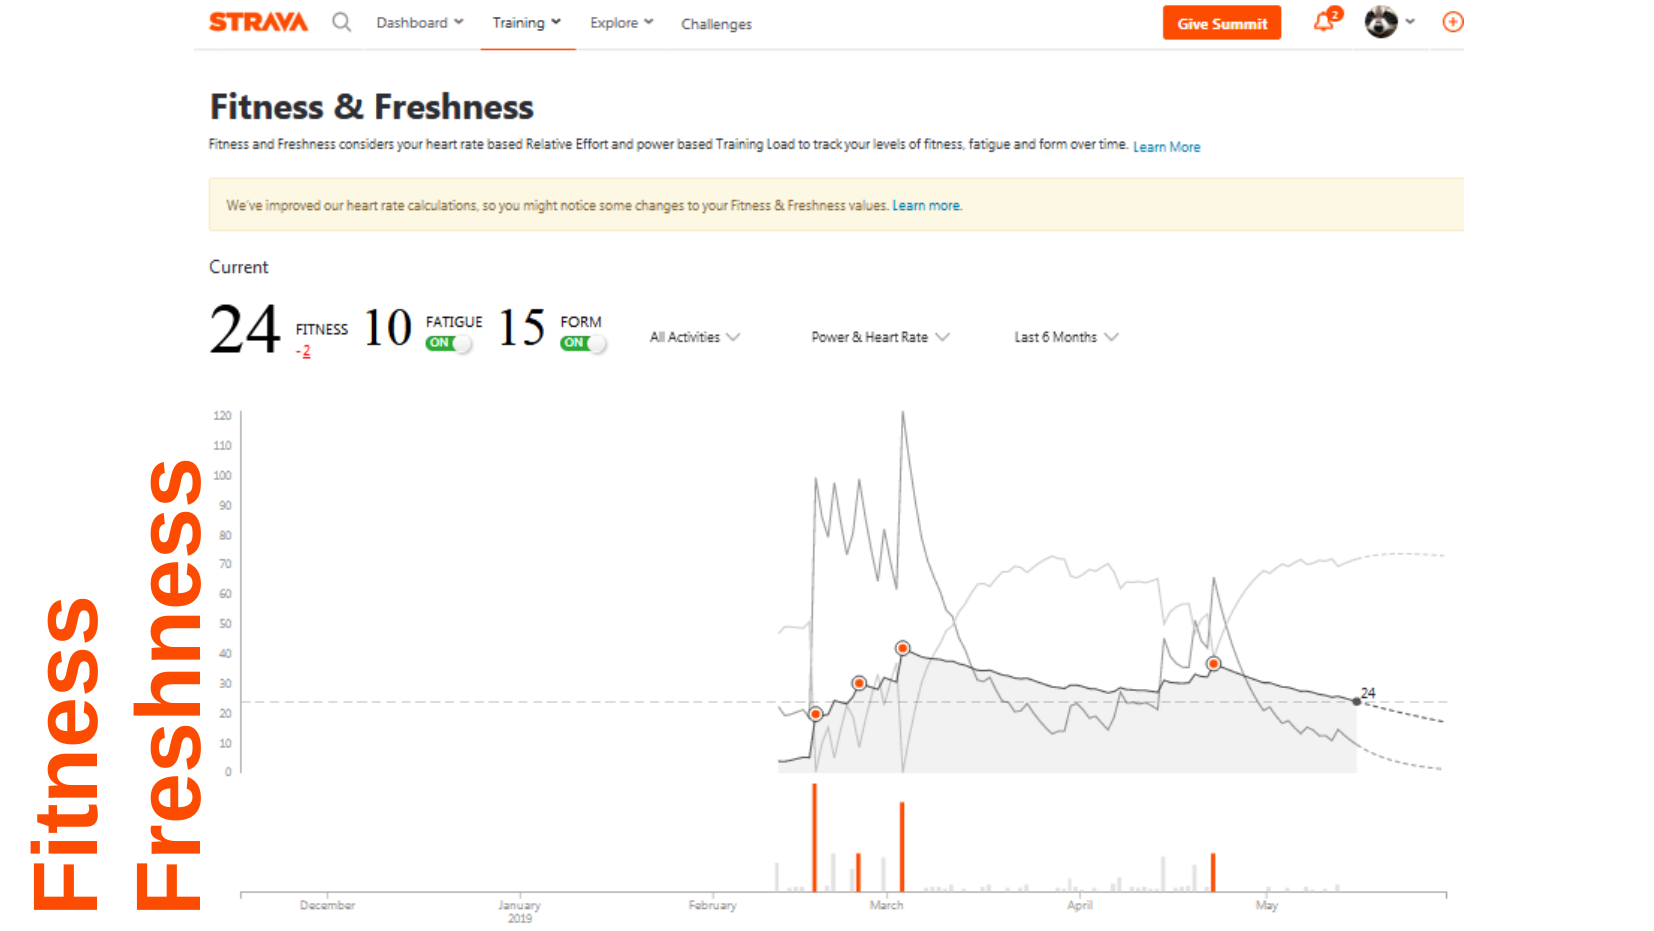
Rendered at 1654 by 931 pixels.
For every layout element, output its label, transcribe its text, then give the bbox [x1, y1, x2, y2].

picture [194, 1, 1464, 931]
title Fitness Freshness [15, 15, 526, 917]
